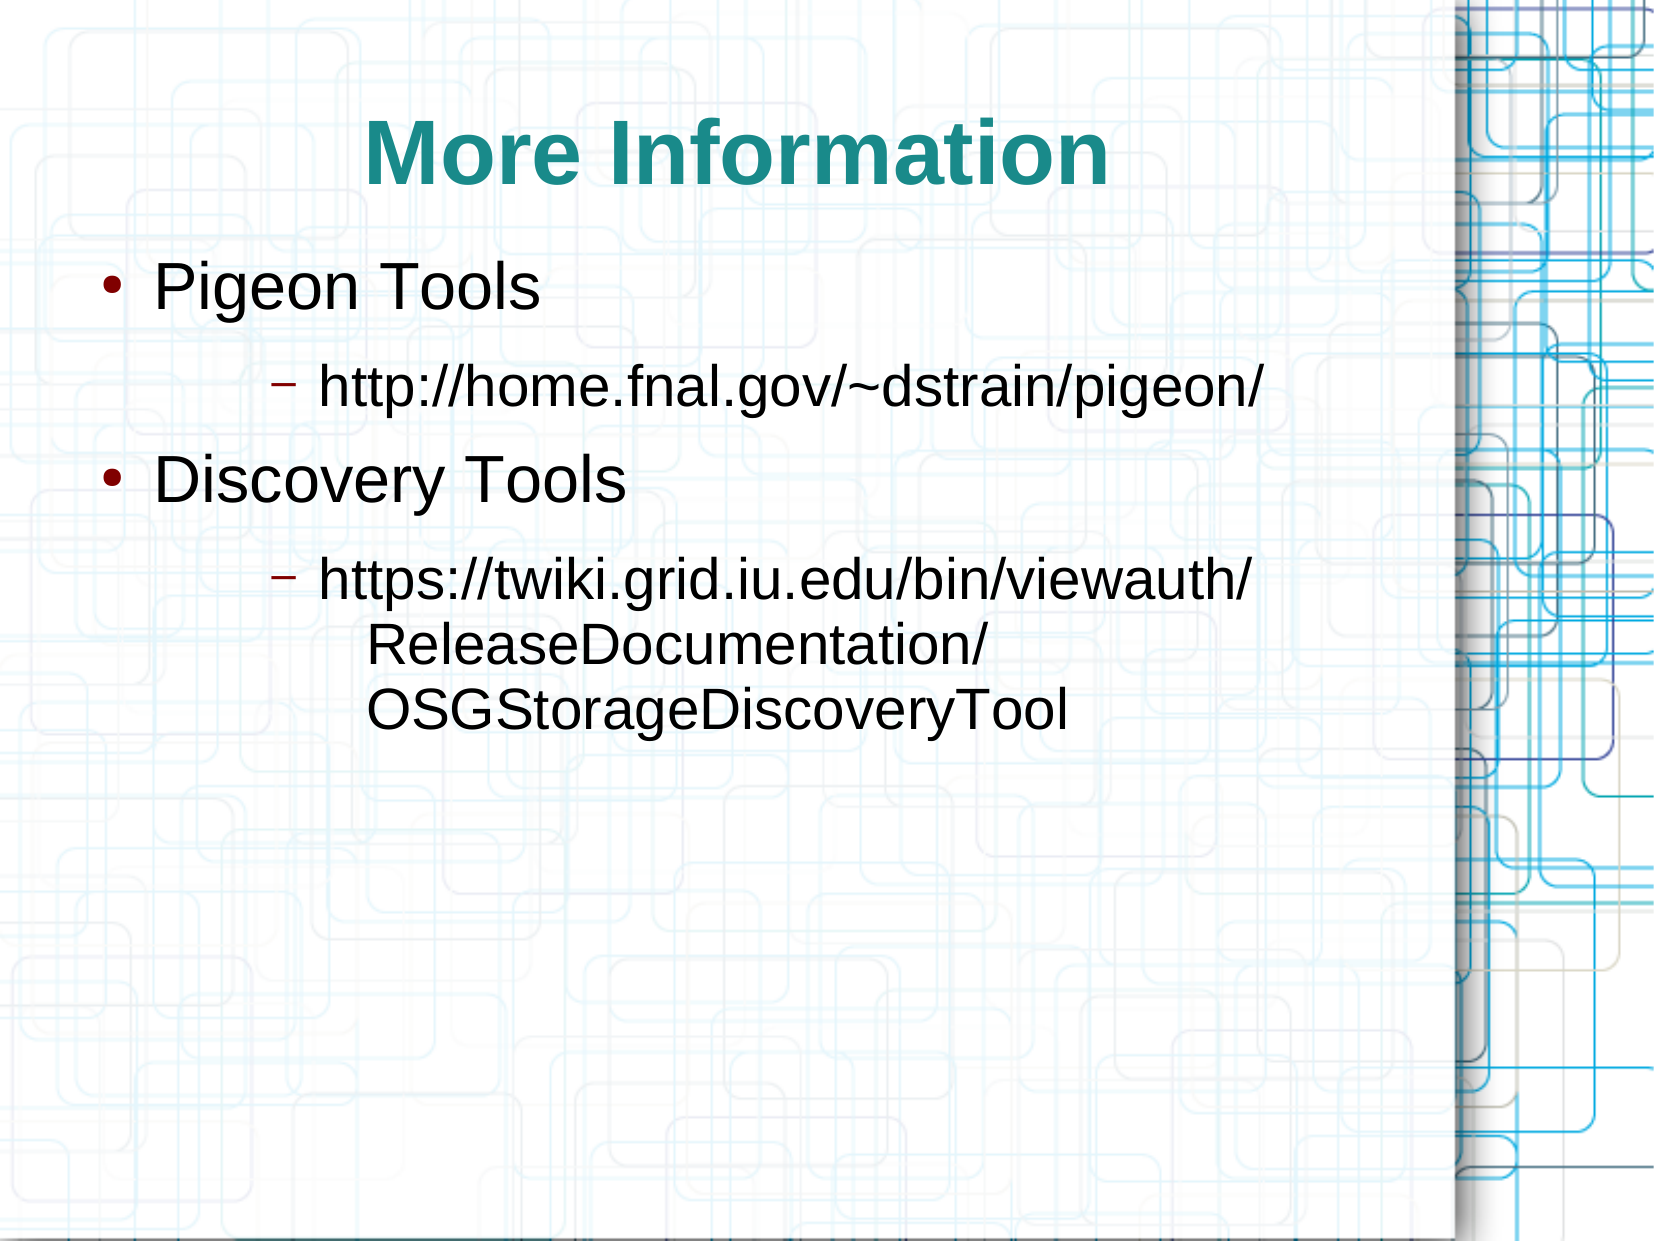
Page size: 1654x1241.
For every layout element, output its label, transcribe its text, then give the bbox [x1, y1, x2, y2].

picture [0, 0, 1654, 1241]
title More Information [59, 56, 1418, 250]
list Pigeon Tools http://home.fnal.gov/~dstrain/pigeon/ Discovery Tools https://twiki.grid.iu.edu/bin/viewauth/ReleaseDocumentation/OSGStorageDiscoveryTool [82, 249, 1418, 1054]
